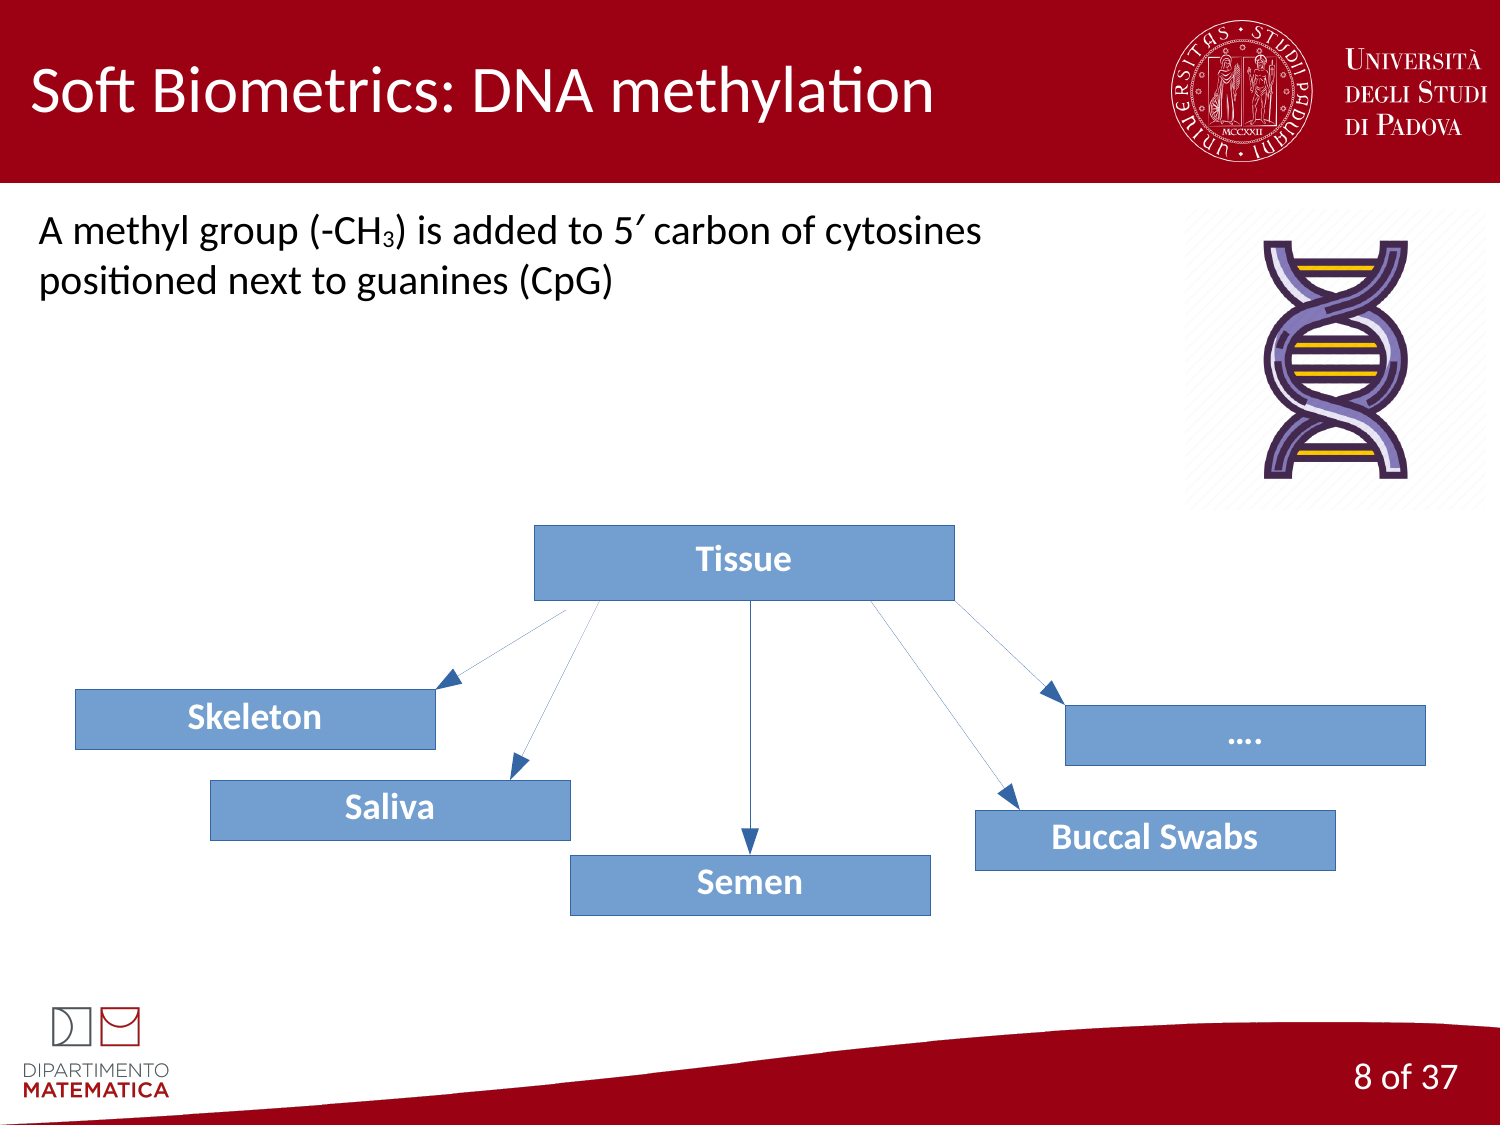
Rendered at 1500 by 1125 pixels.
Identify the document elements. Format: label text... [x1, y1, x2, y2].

text_box Skeleton [75, 689, 436, 750]
slide_number <number> of 37 [1136, 1044, 1474, 1104]
text_box Semen [570, 855, 931, 916]
text_box …. [1065, 705, 1426, 766]
text_box Saliva [210, 780, 571, 841]
text_box Buccal Swabs [975, 810, 1336, 871]
title Soft Biometrics: DNA methylation [0, 0, 1159, 183]
list A methyl group (-CH3) is added to 5′ carbon of cytosines positioned next to guanines (CpG) [0, 195, 1477, 376]
picture [1185, 209, 1486, 511]
picture [0, 1007, 1500, 1125]
picture [1171, 20, 1487, 162]
text_box Tissue [534, 525, 955, 601]
